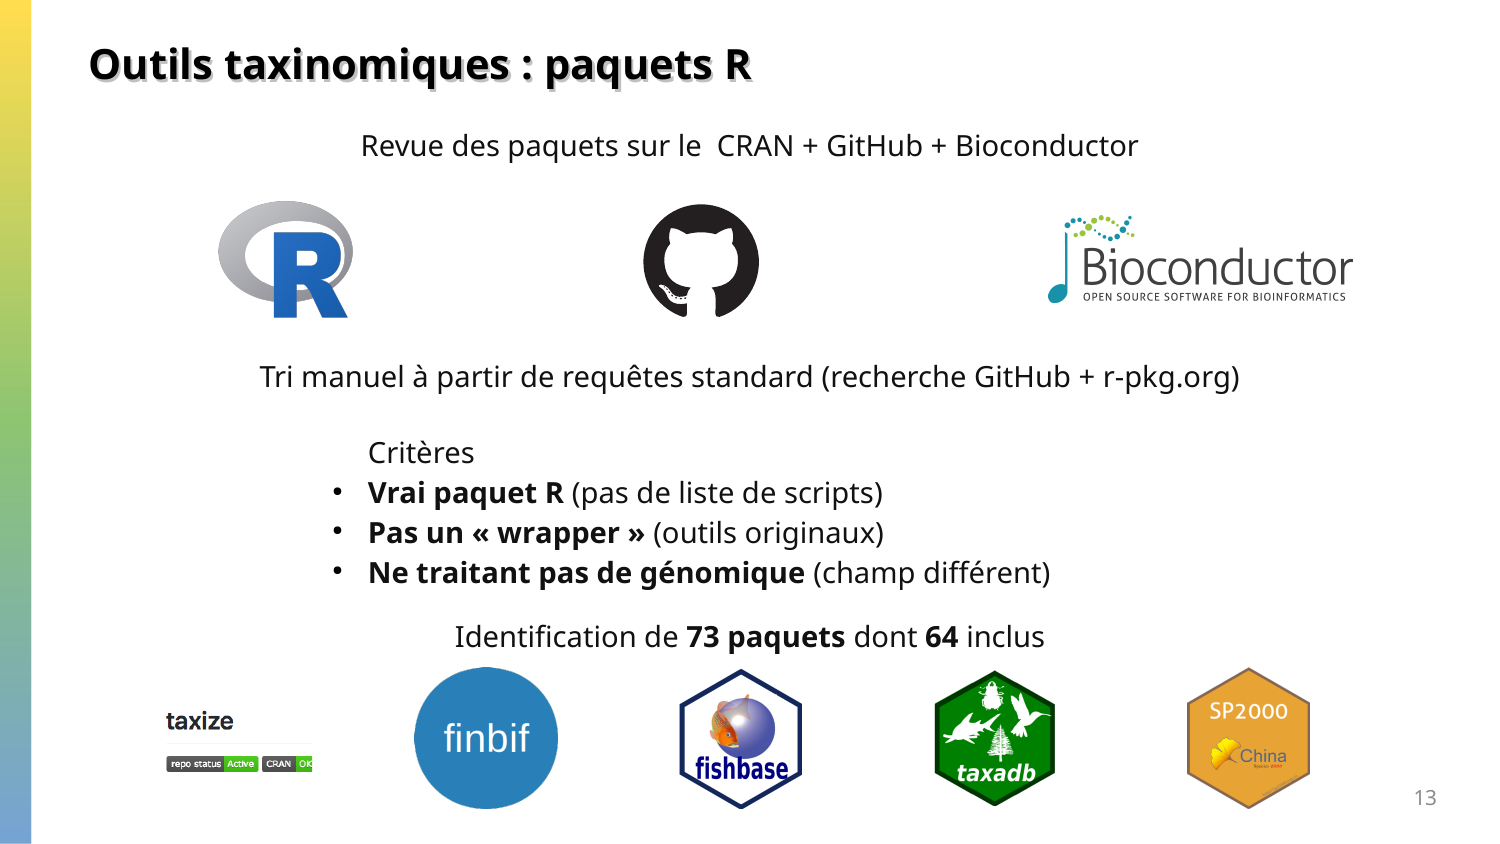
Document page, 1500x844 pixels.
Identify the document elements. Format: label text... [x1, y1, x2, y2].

text_box Identification de 73 paquets dont 64 inclus [325, 620, 1175, 660]
picture [0, 0, 1500, 844]
slide_number <numéro> [1240, 767, 1437, 813]
text_box Critères Vrai paquet R (pas de liste de scripts) Pas un « wrapper » (outils originaux) Ne traitant pas de génomique (champ différent) [317, 425, 1183, 620]
text_box Tri manuel à partir de requêtes standard (recherche GitHub + r-pkg.org) [180, 348, 1320, 400]
text_box Revue des paquets sur le CRAN + GitHub + Bioconductor [292, 118, 1208, 169]
list Outils taxinomiques : paquets R [88, 38, 1442, 133]
